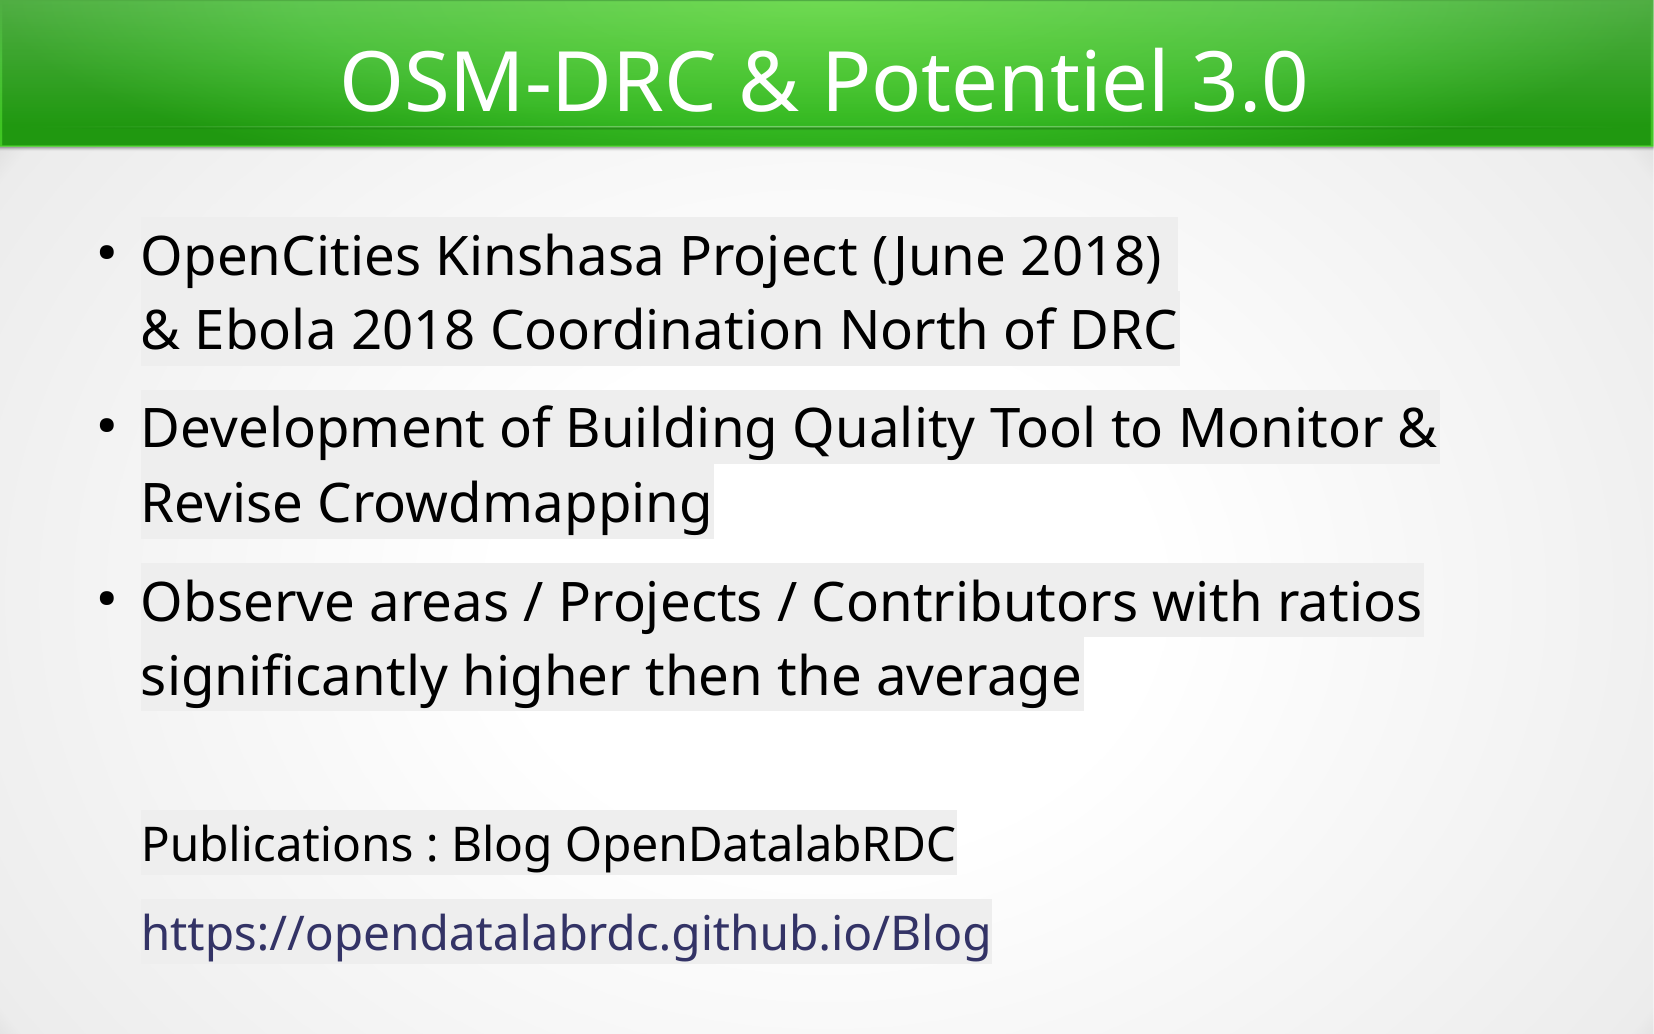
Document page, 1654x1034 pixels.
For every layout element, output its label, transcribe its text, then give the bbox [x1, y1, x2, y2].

title OSM-DRC & Potentiel 3.0 [80, 0, 1569, 188]
list OpenCities Kinshasa Project (June 2018) & Ebola 2018 Coordination North of DRC Development of Building Quality Tool to Monitor & Revise Crowdmapping Observe areas / Projects / Contributors with ratios significantly higher then the average Publications : Blog OpenDatalabRDC https://opendatalabrdc.github.io/Blog [82, 216, 1571, 965]
picture [0, 0, 1654, 1034]
